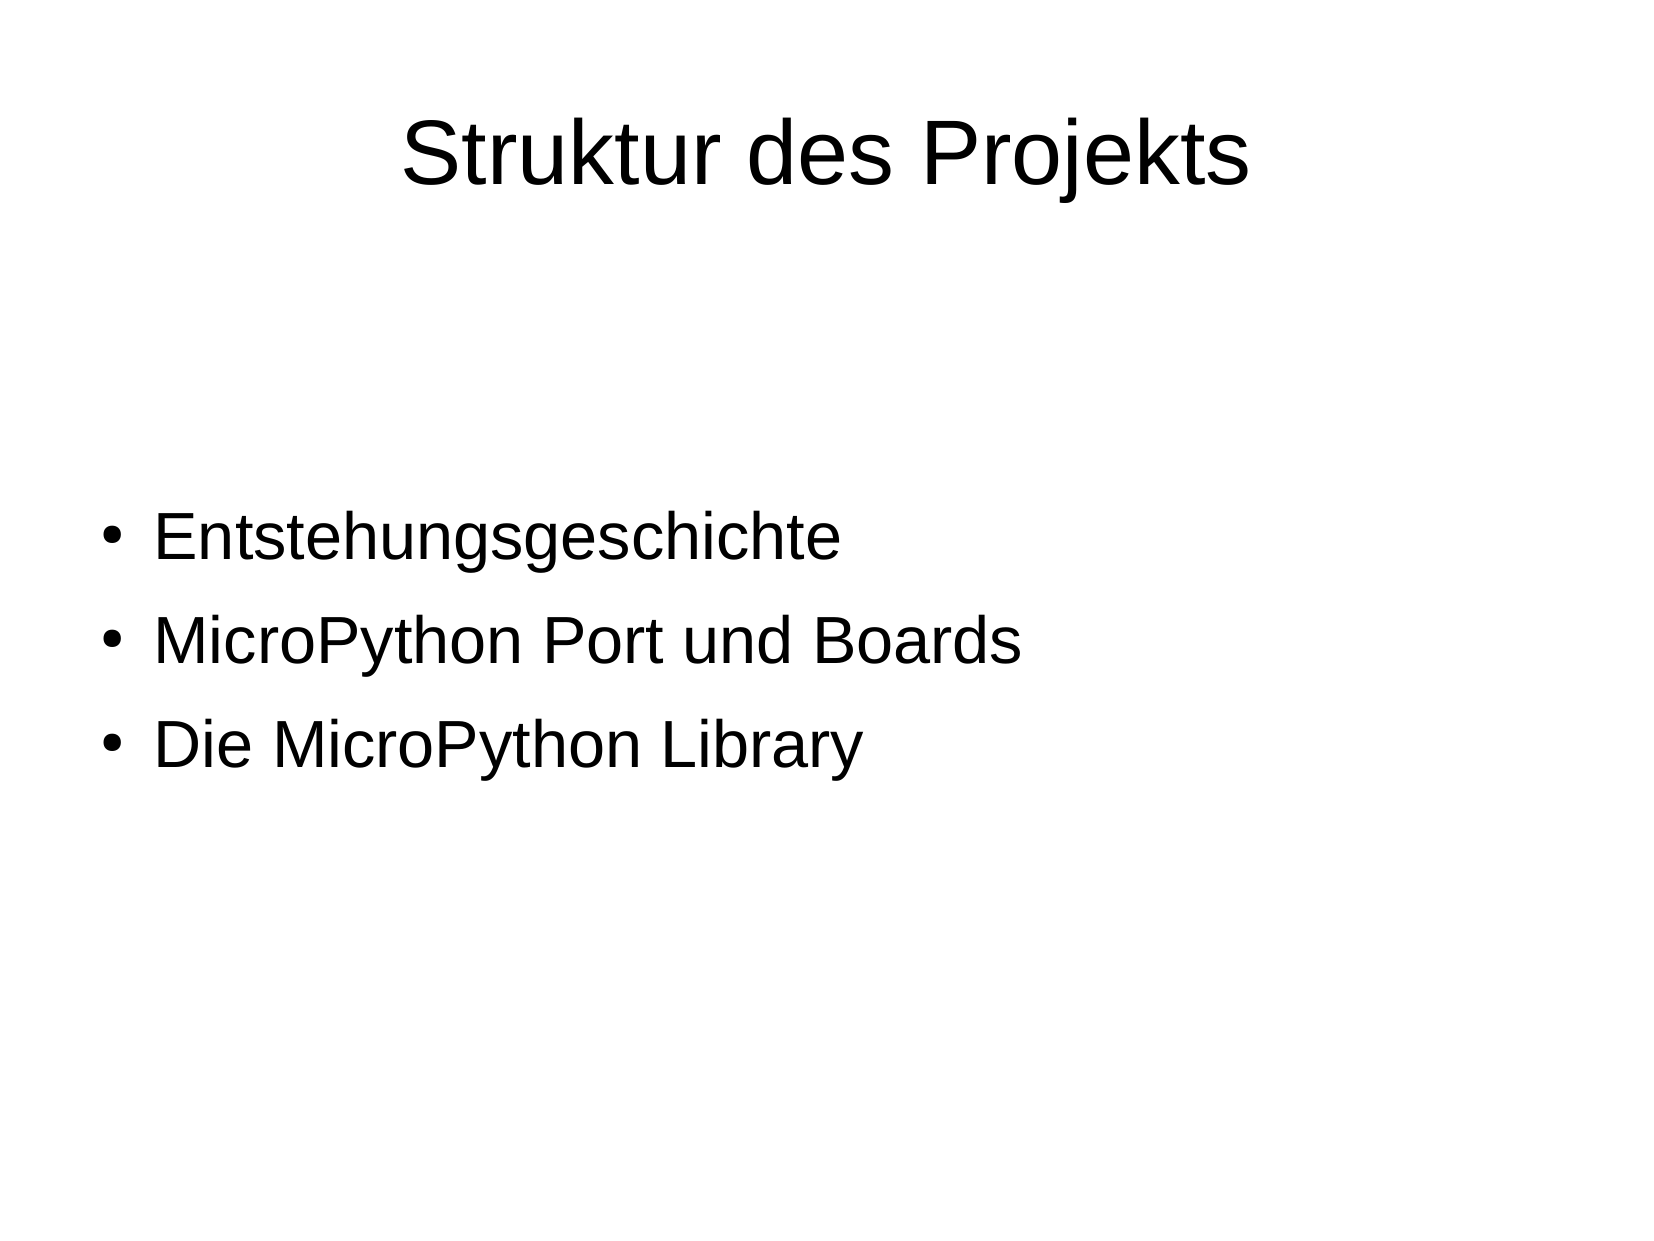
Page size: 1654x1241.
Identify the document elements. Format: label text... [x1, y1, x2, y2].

list Entstehungsgeschichte MicroPython Port und Boards Die MicroPython Library [82, 290, 1571, 1010]
title Struktur des Projekts [82, 49, 1571, 257]
